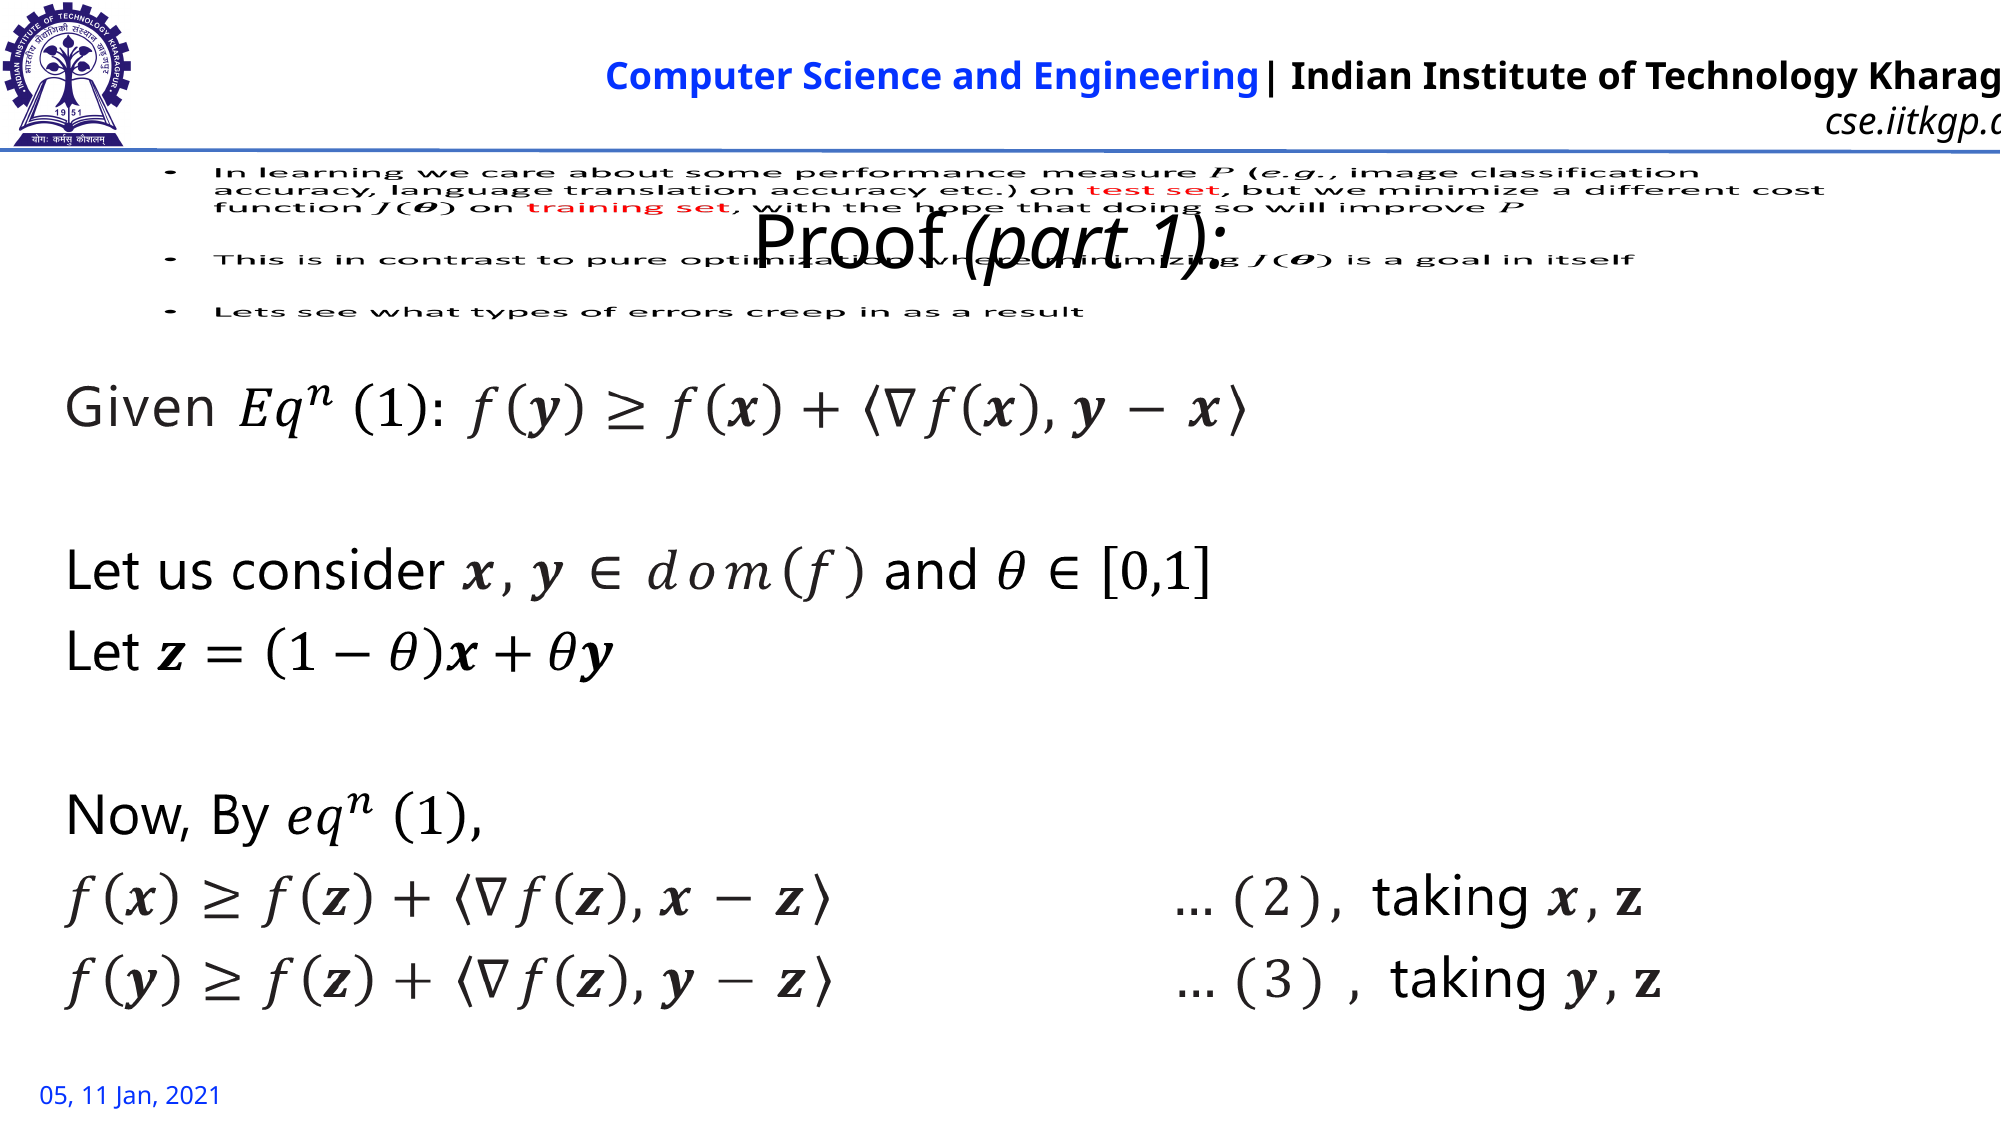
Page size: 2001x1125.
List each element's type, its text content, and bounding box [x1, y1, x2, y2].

slide_number 05, 11 Jan, 2021 [24, 1065, 331, 1125]
picture [2, 2, 131, 147]
title [137, 159, 1863, 329]
text_box [29, 352, 1988, 1117]
